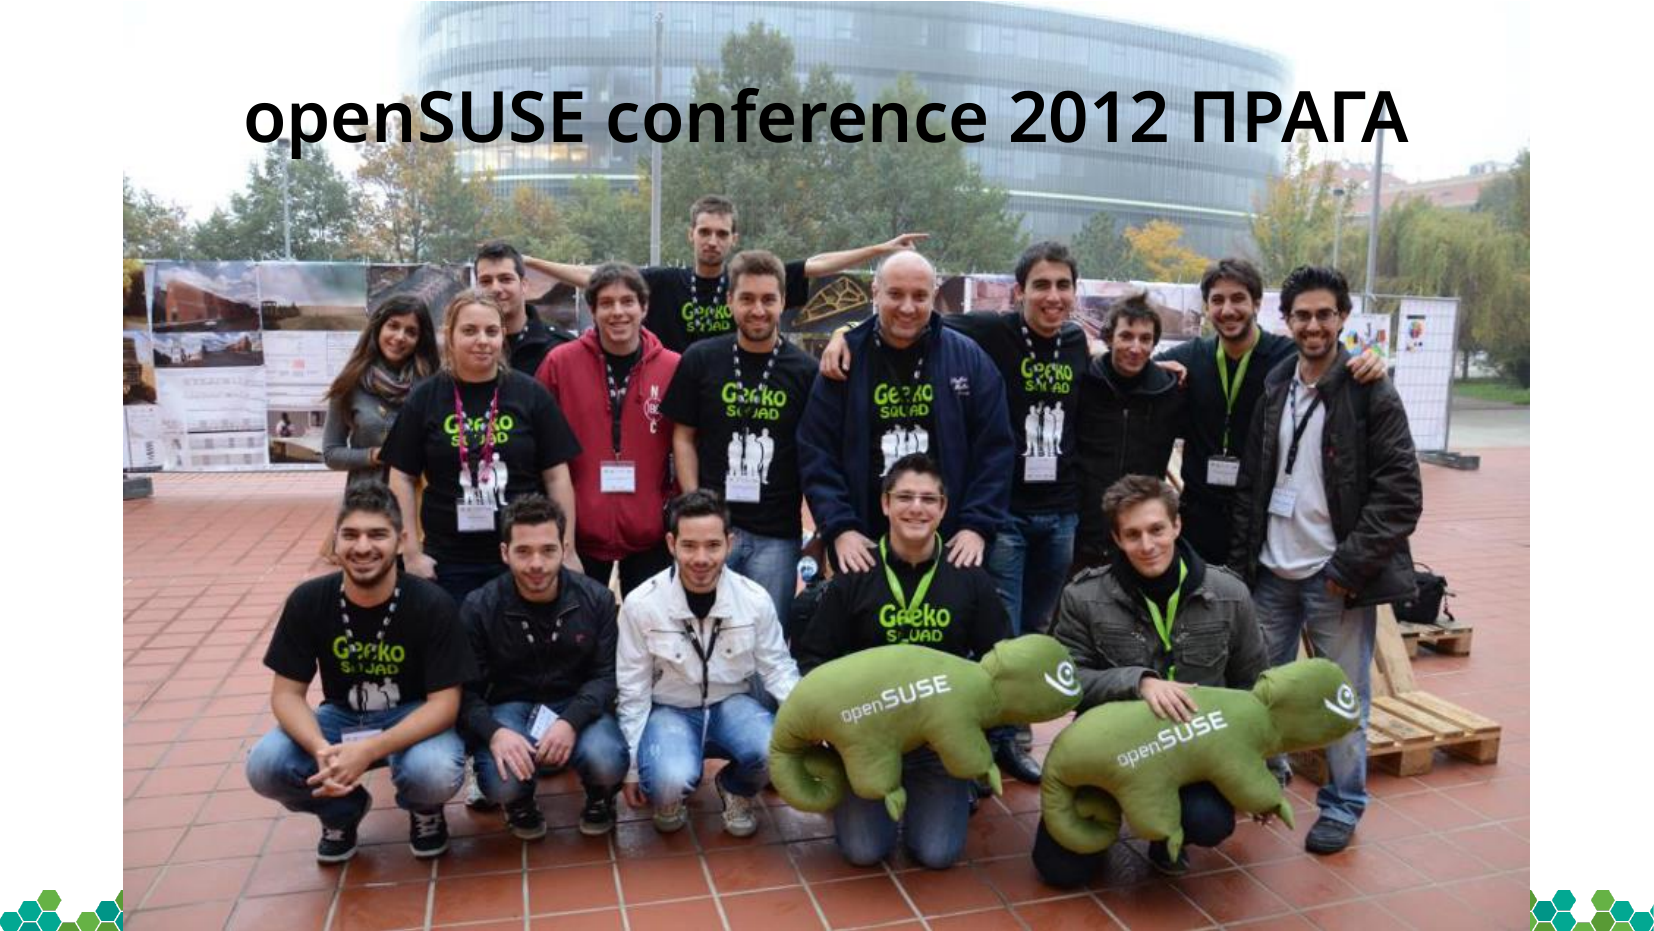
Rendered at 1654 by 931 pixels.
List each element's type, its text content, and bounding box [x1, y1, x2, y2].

picture [123, 1, 1530, 37]
picture [0, 193, 1654, 931]
title openSUSE conference 2012 ΠΡΑΓΑ [123, 37, 1530, 193]
